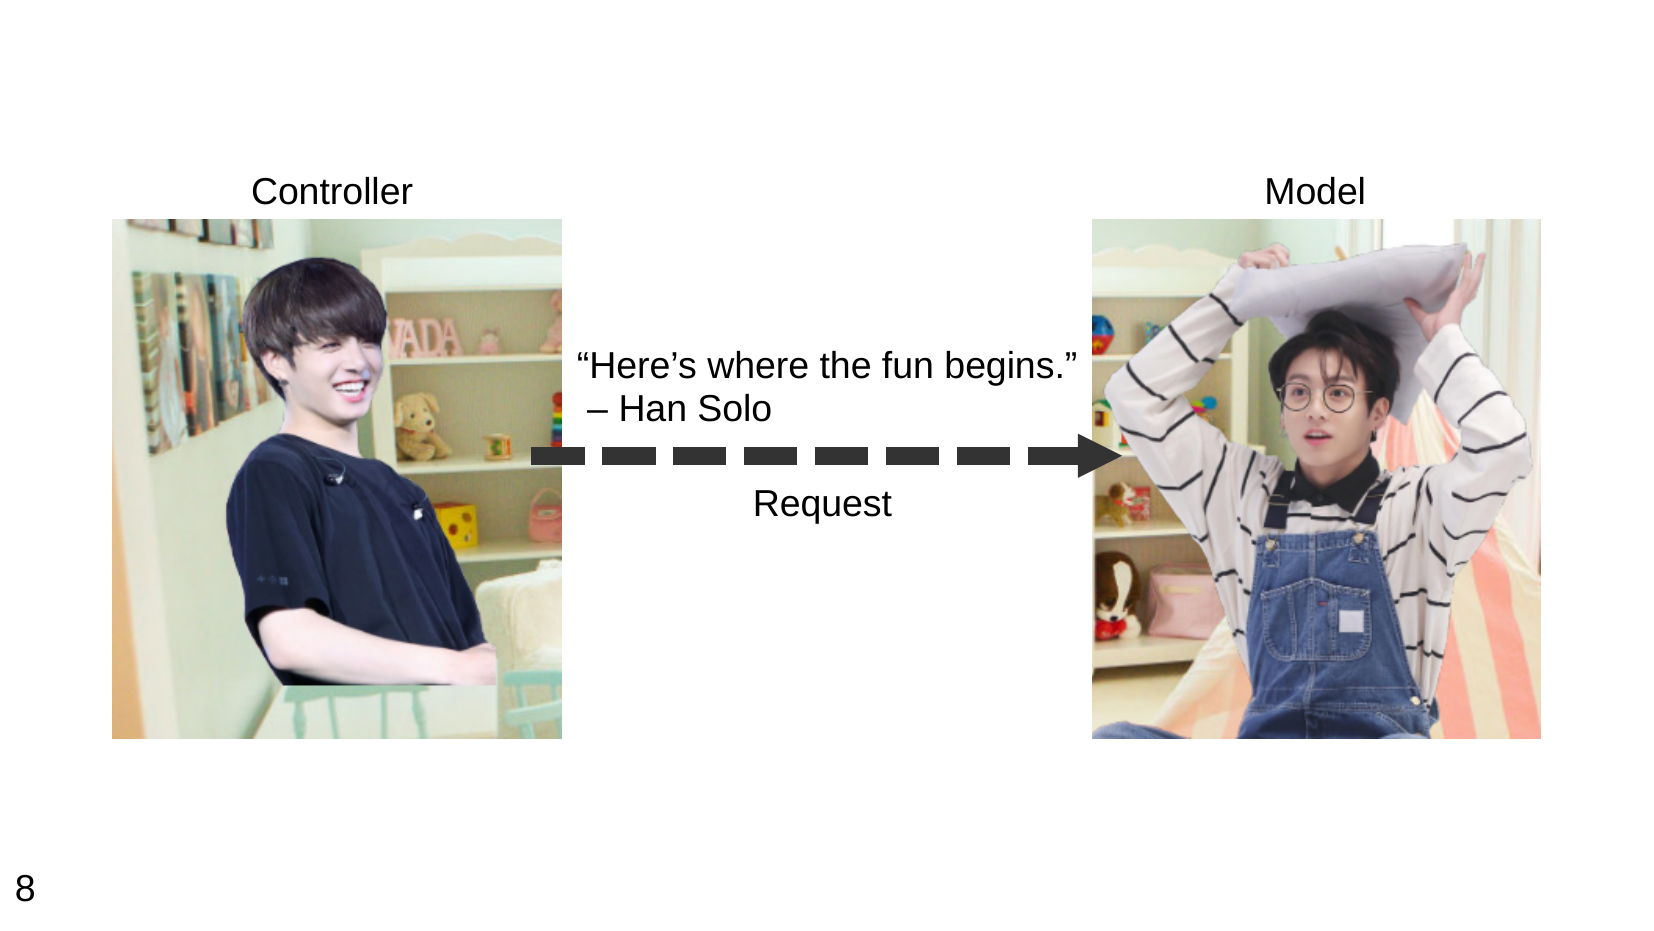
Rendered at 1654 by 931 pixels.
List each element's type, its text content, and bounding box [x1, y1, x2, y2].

text_box Controller [236, 162, 428, 220]
picture [1092, 219, 1541, 739]
text_box “Here’s where the fun begins.” – Han Solo [562, 337, 1093, 437]
text_box Model [1249, 162, 1382, 220]
text_box <number> [0, 860, 201, 931]
text_box Request [738, 474, 908, 532]
picture [112, 219, 562, 739]
